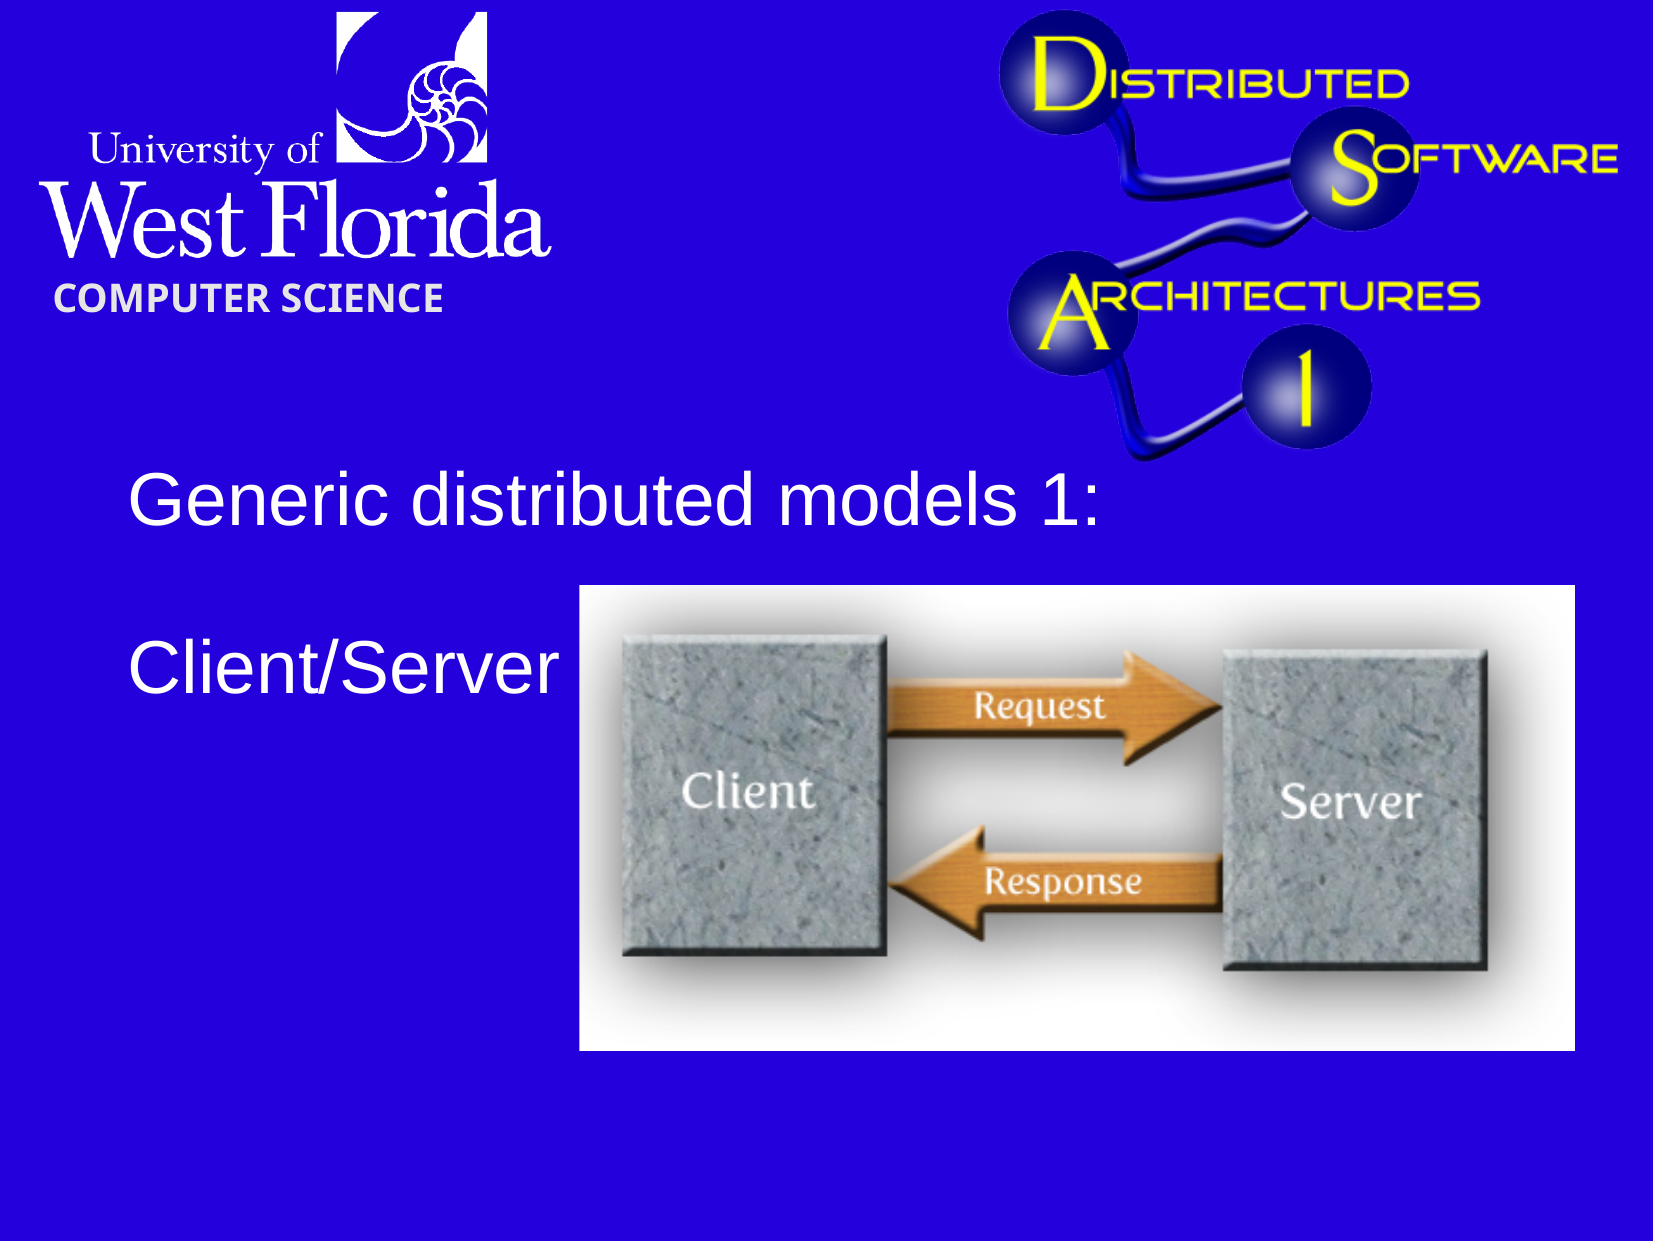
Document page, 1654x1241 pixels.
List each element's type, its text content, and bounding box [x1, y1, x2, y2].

text_box Generic distributed models 1: Client/Server [112, 450, 1613, 717]
picture [37, 0, 559, 262]
text_box COMPUTER SCIENCE [37, 262, 563, 334]
picture [910, 0, 1653, 506]
picture [579, 585, 1576, 1051]
